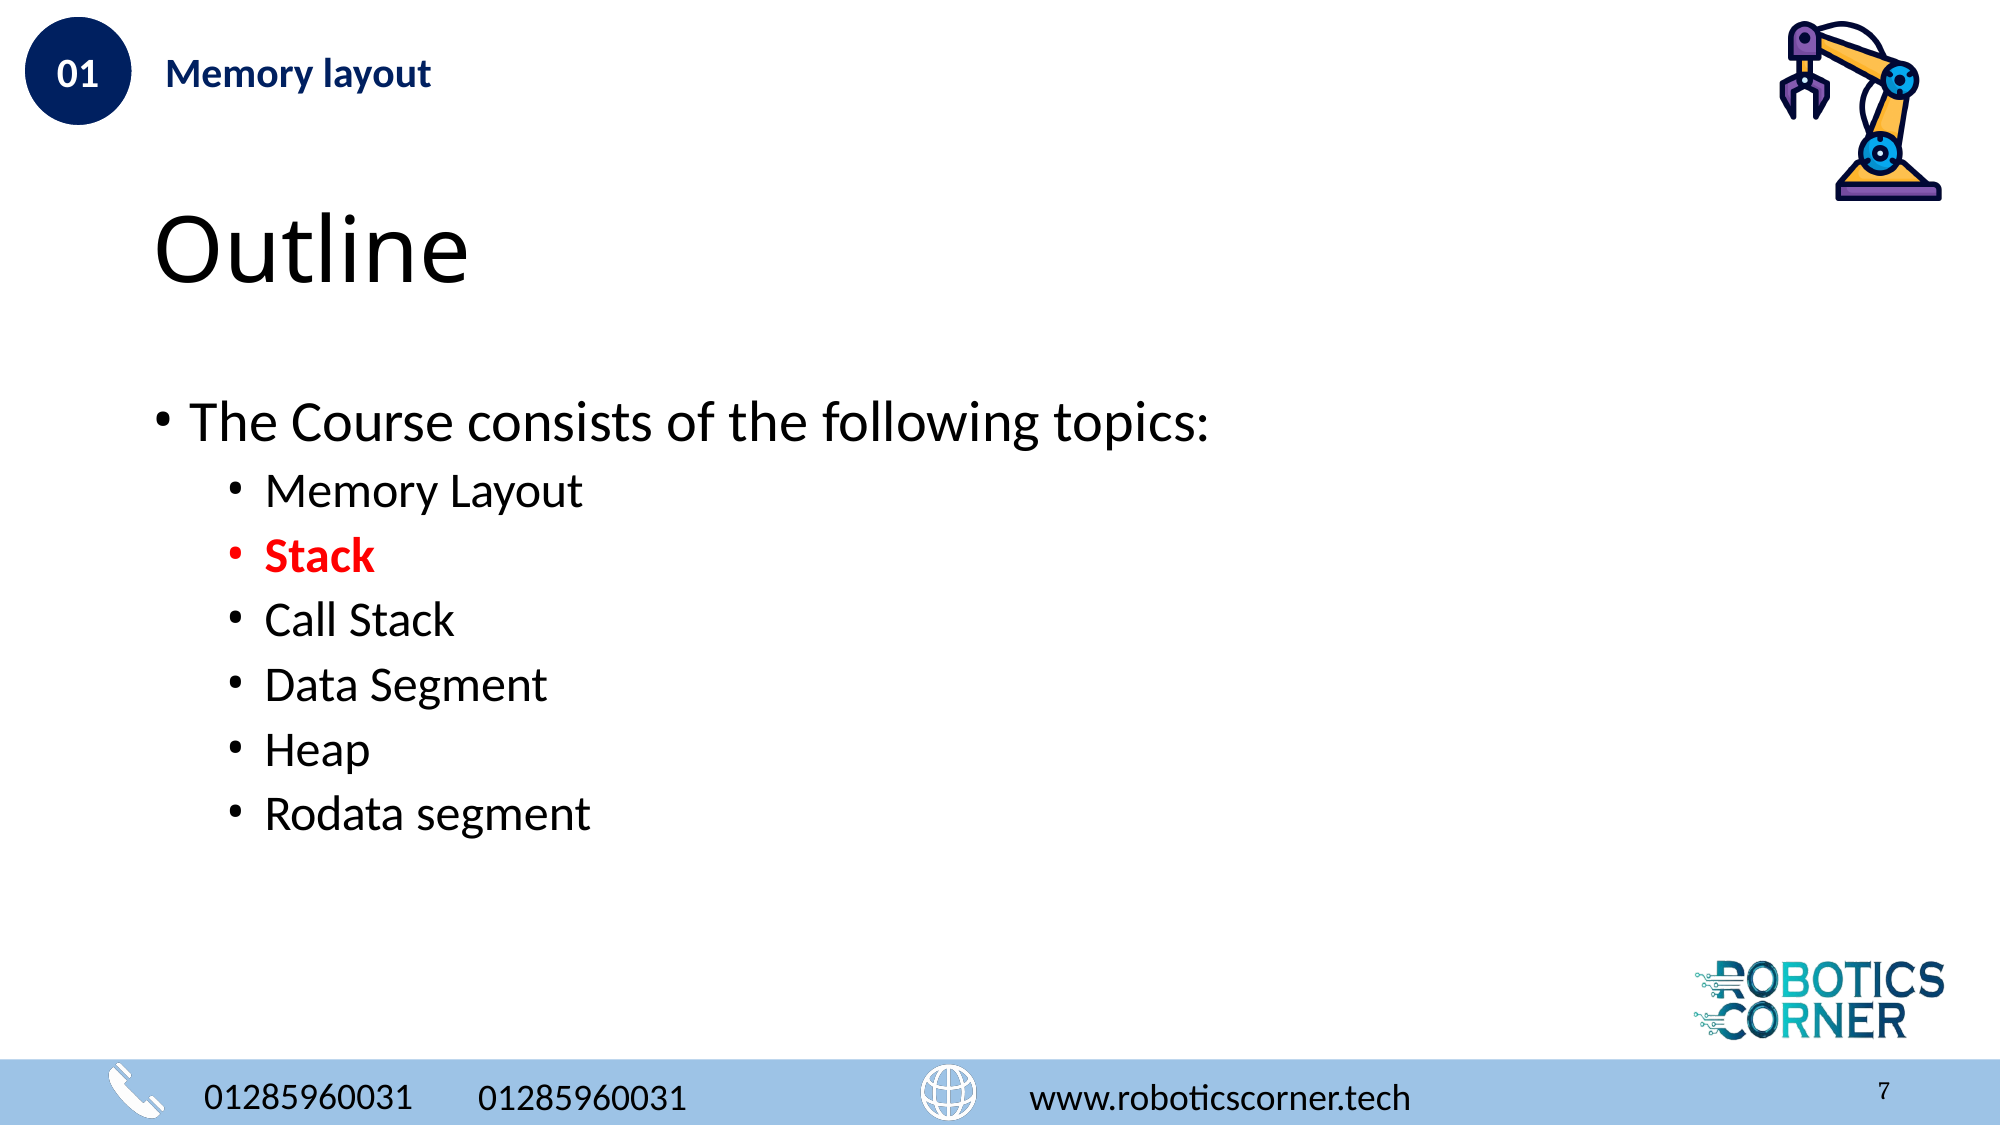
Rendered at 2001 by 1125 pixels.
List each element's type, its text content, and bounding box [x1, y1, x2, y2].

text_box Memory layout [150, 38, 622, 103]
picture [1680, 859, 1953, 1059]
picture [1771, 21, 1950, 201]
text_box The Course consists of the following topics: Memory Layout Stack Call Stack Data Segment Heap Rodata segment [149, 374, 1215, 841]
picture [103, 1057, 170, 1124]
picture [915, 1059, 981, 1125]
title Outline [150, 132, 526, 356]
text_box 01 [22, 14, 134, 128]
